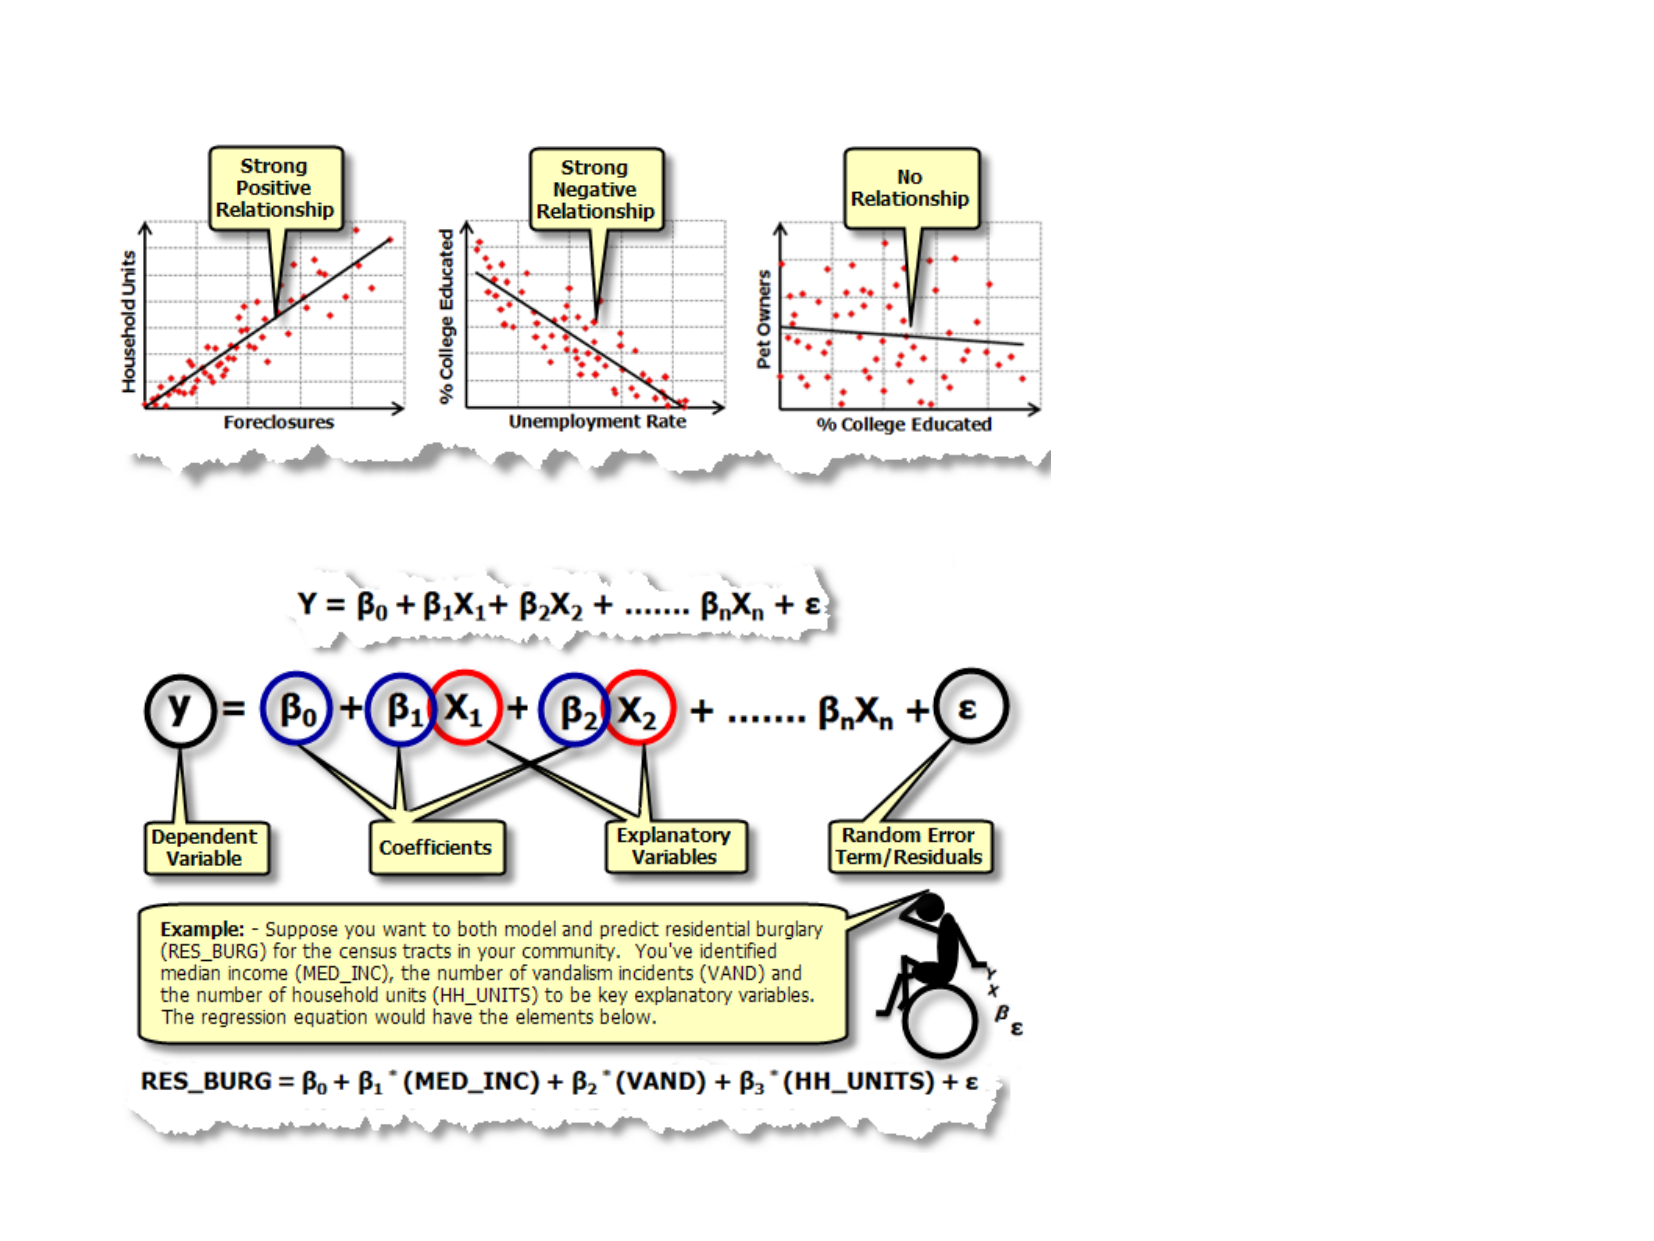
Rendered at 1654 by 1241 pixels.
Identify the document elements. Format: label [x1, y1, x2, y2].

picture [120, 554, 1034, 1159]
picture [114, 134, 1051, 496]
